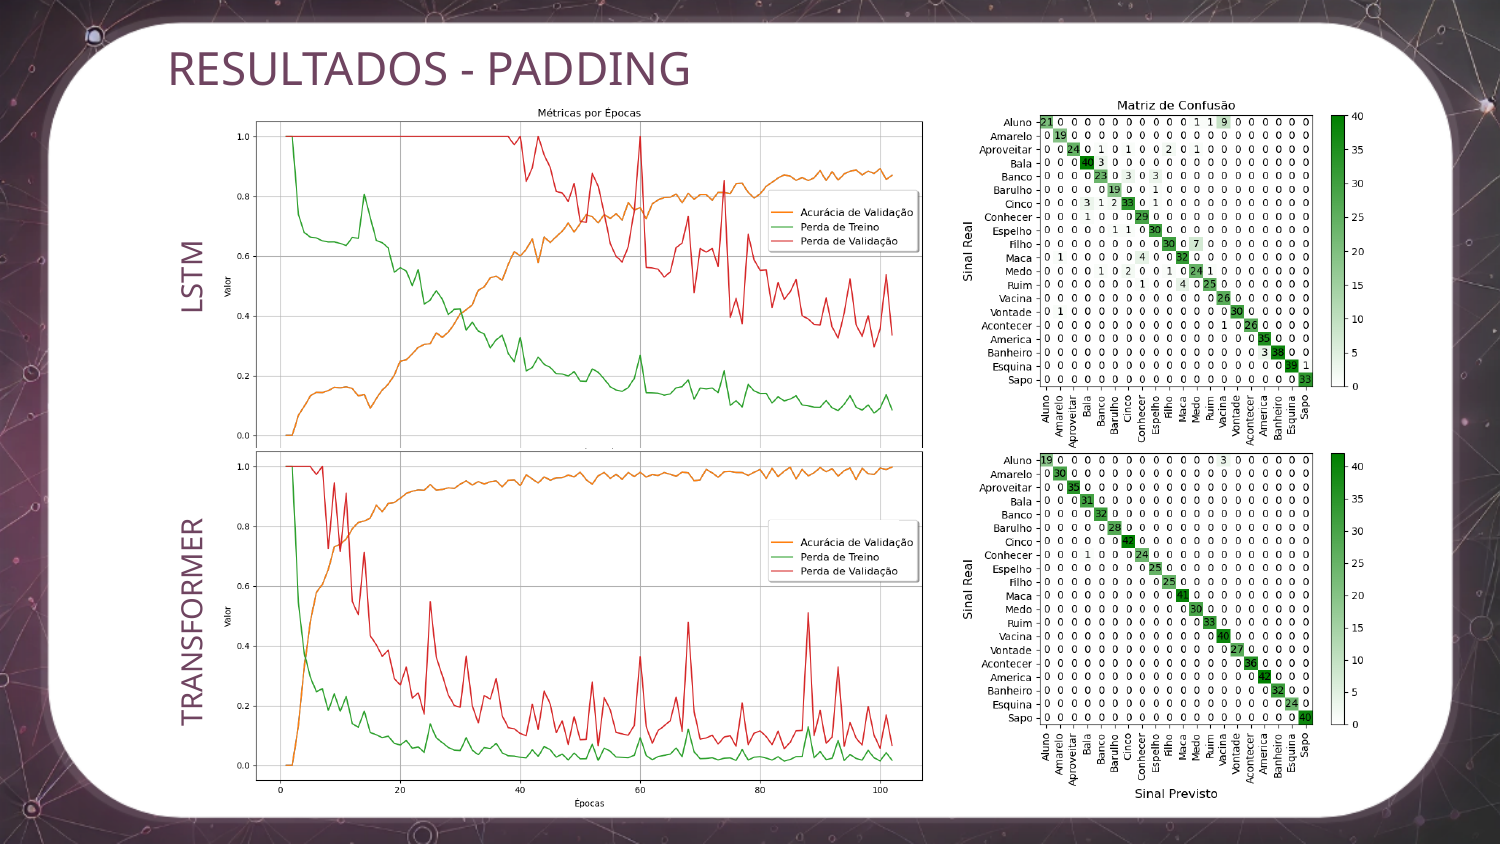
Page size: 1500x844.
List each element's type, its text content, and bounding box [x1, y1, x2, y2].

text_box LSTM [158, 0, 258, 330]
text_box TRANSFORMER [158, 397, 218, 742]
text_box RESULTADOS - PADDING [258, 24, 1354, 124]
text_box RESULTADOS - PADDING [152, 24, 158, 124]
picture [0, 0, 1500, 844]
